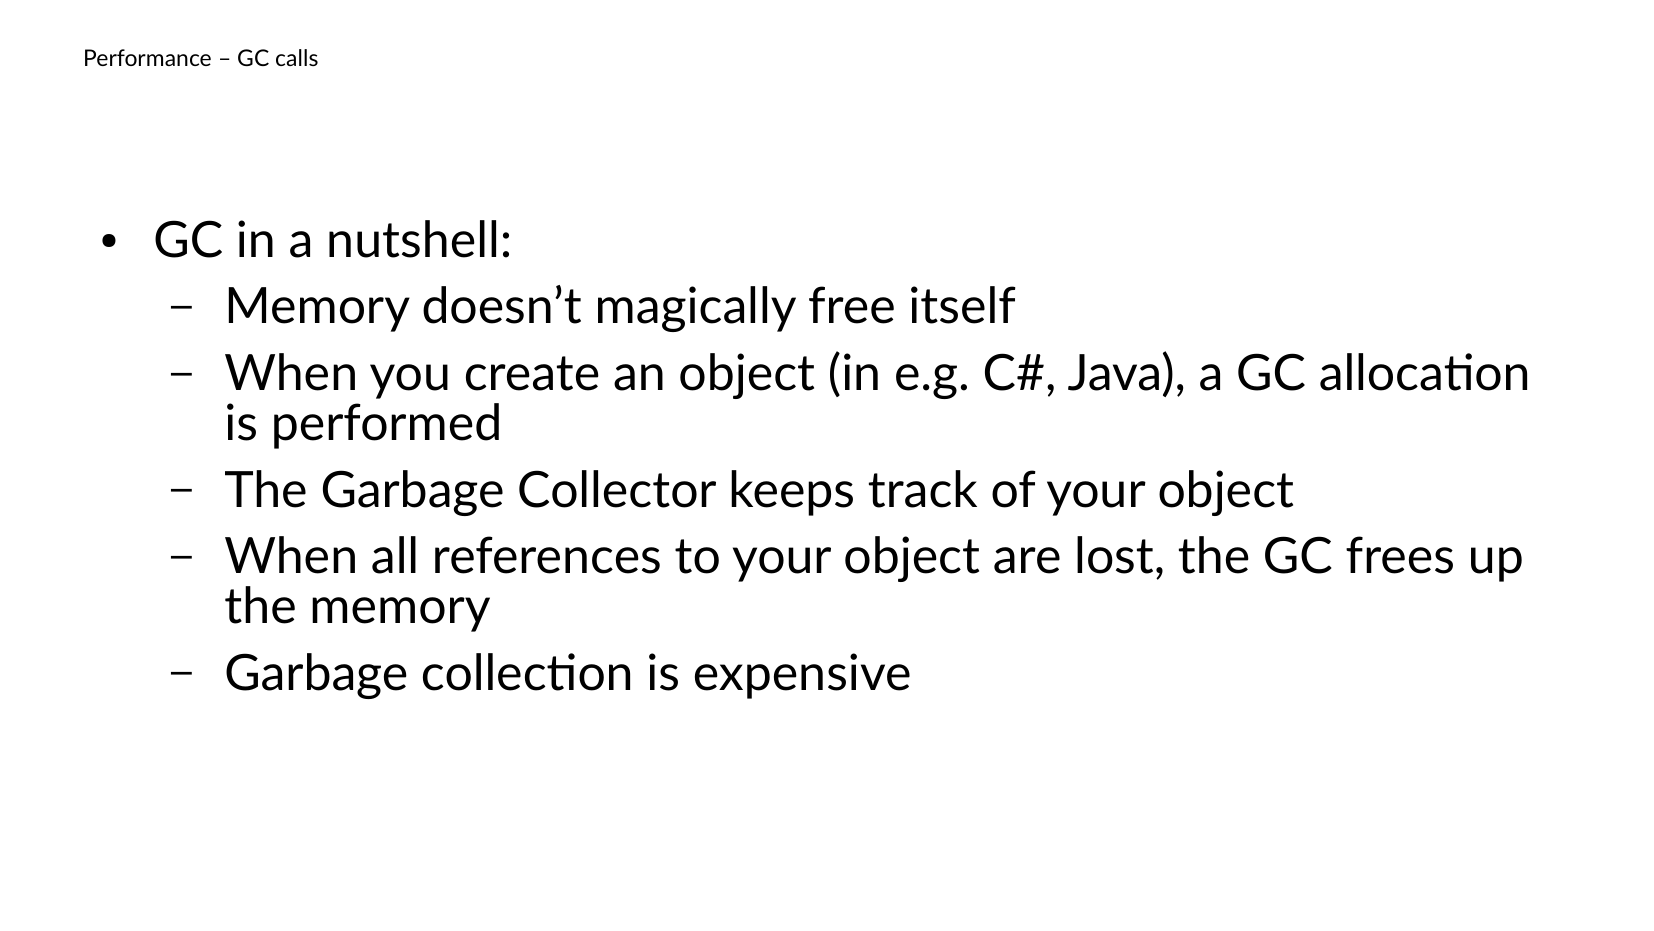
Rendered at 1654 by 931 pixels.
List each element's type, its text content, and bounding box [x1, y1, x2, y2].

list GC in a nutshell: Memory doesn’t magically free itself When you create an object (in e.g. C#, Java), a GC allocation is performed The Garbage Collector keeps track of your object When all references to your object are lost, the GC frees up the memory Garbage collection is expensive [82, 217, 1571, 839]
title Performance – GC calls [83, 0, 1571, 119]
